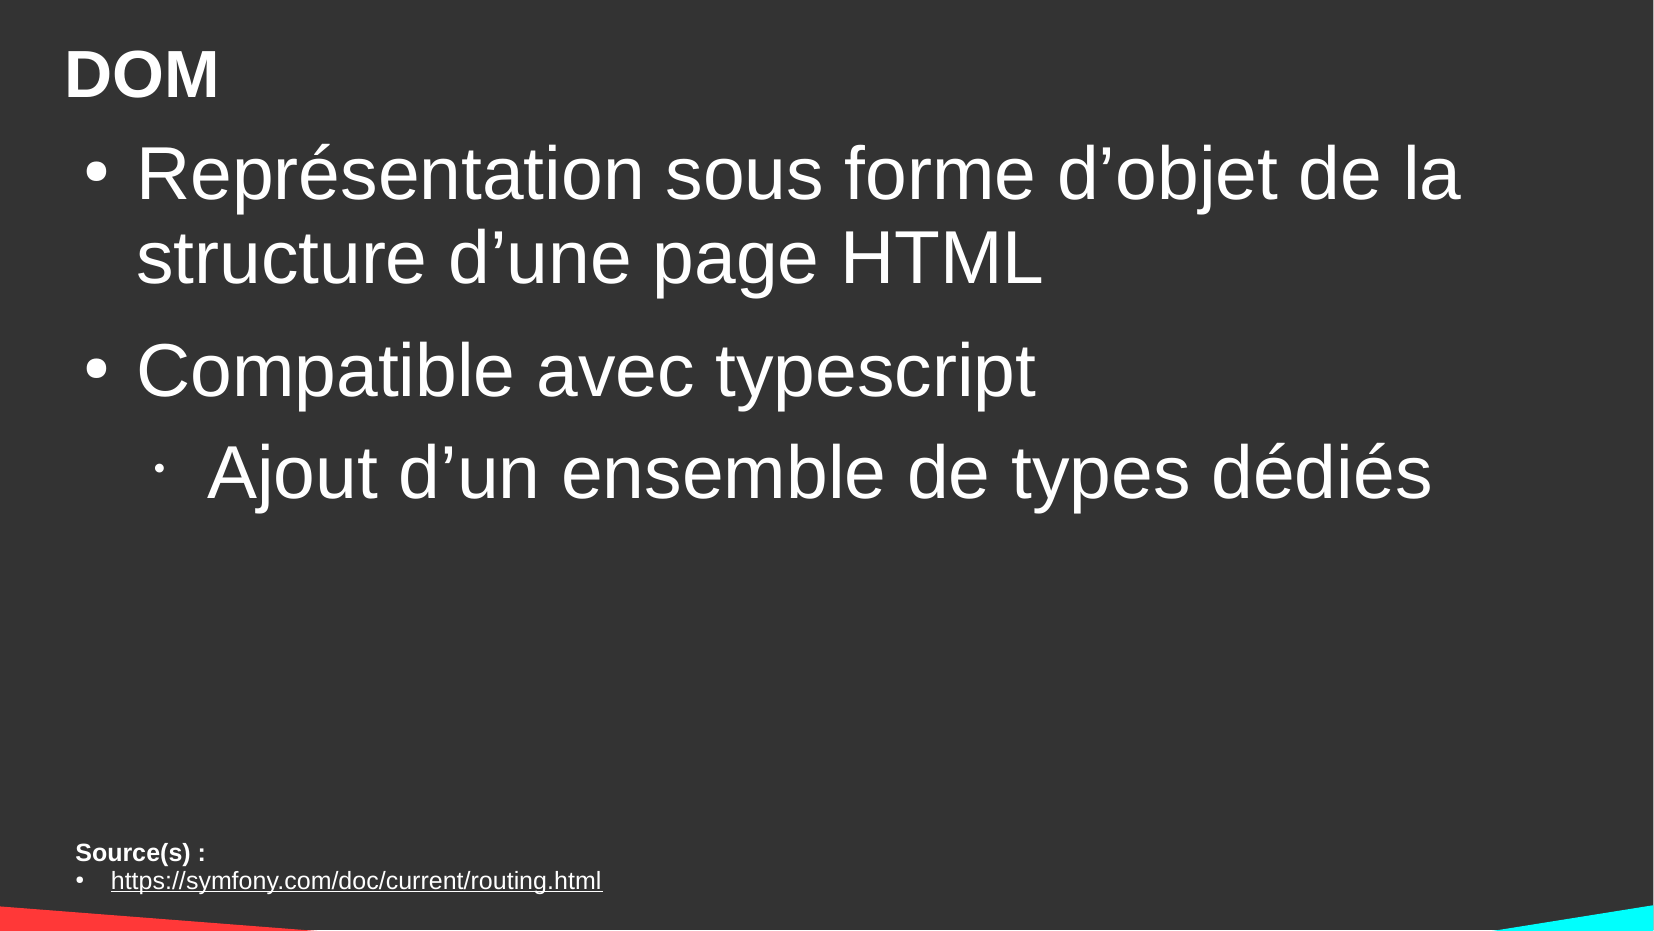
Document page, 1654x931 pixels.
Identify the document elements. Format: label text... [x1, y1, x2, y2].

text_box Source(s) : https://symfony.com/doc/current/routing.html [60, 793, 1546, 903]
text_box [0, 906, 318, 931]
list Représentation sous forme d’objet de la structure d’une page HTML Compatible avec typescript Ajout d’un ensemble de types dédiés [65, 131, 1544, 793]
text_box [1492, 905, 1654, 931]
title DOM [64, 37, 1365, 113]
